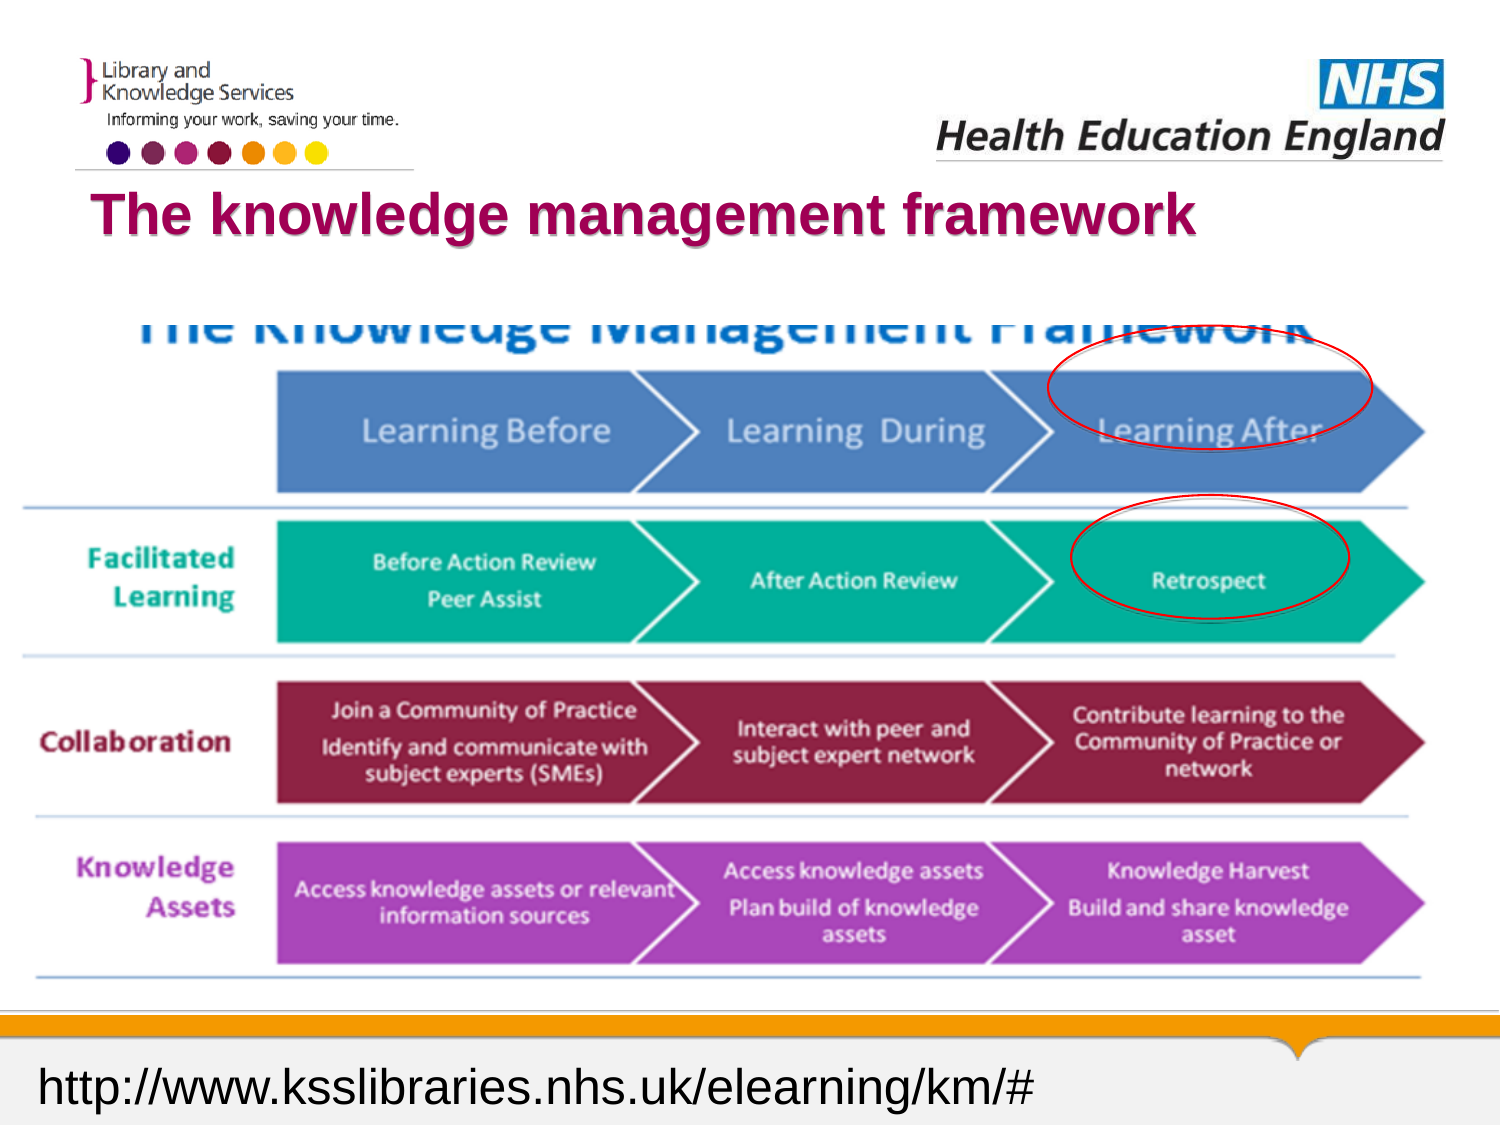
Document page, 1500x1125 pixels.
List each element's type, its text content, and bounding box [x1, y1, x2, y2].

picture [75, 54, 416, 169]
text_box http://www.ksslibraries.nhs.uk/elearning/km/# [22, 1047, 1373, 1124]
picture [1050, 327, 1370, 448]
picture [0, 325, 1500, 1010]
title The knowledge management framework [97, 185, 1373, 298]
